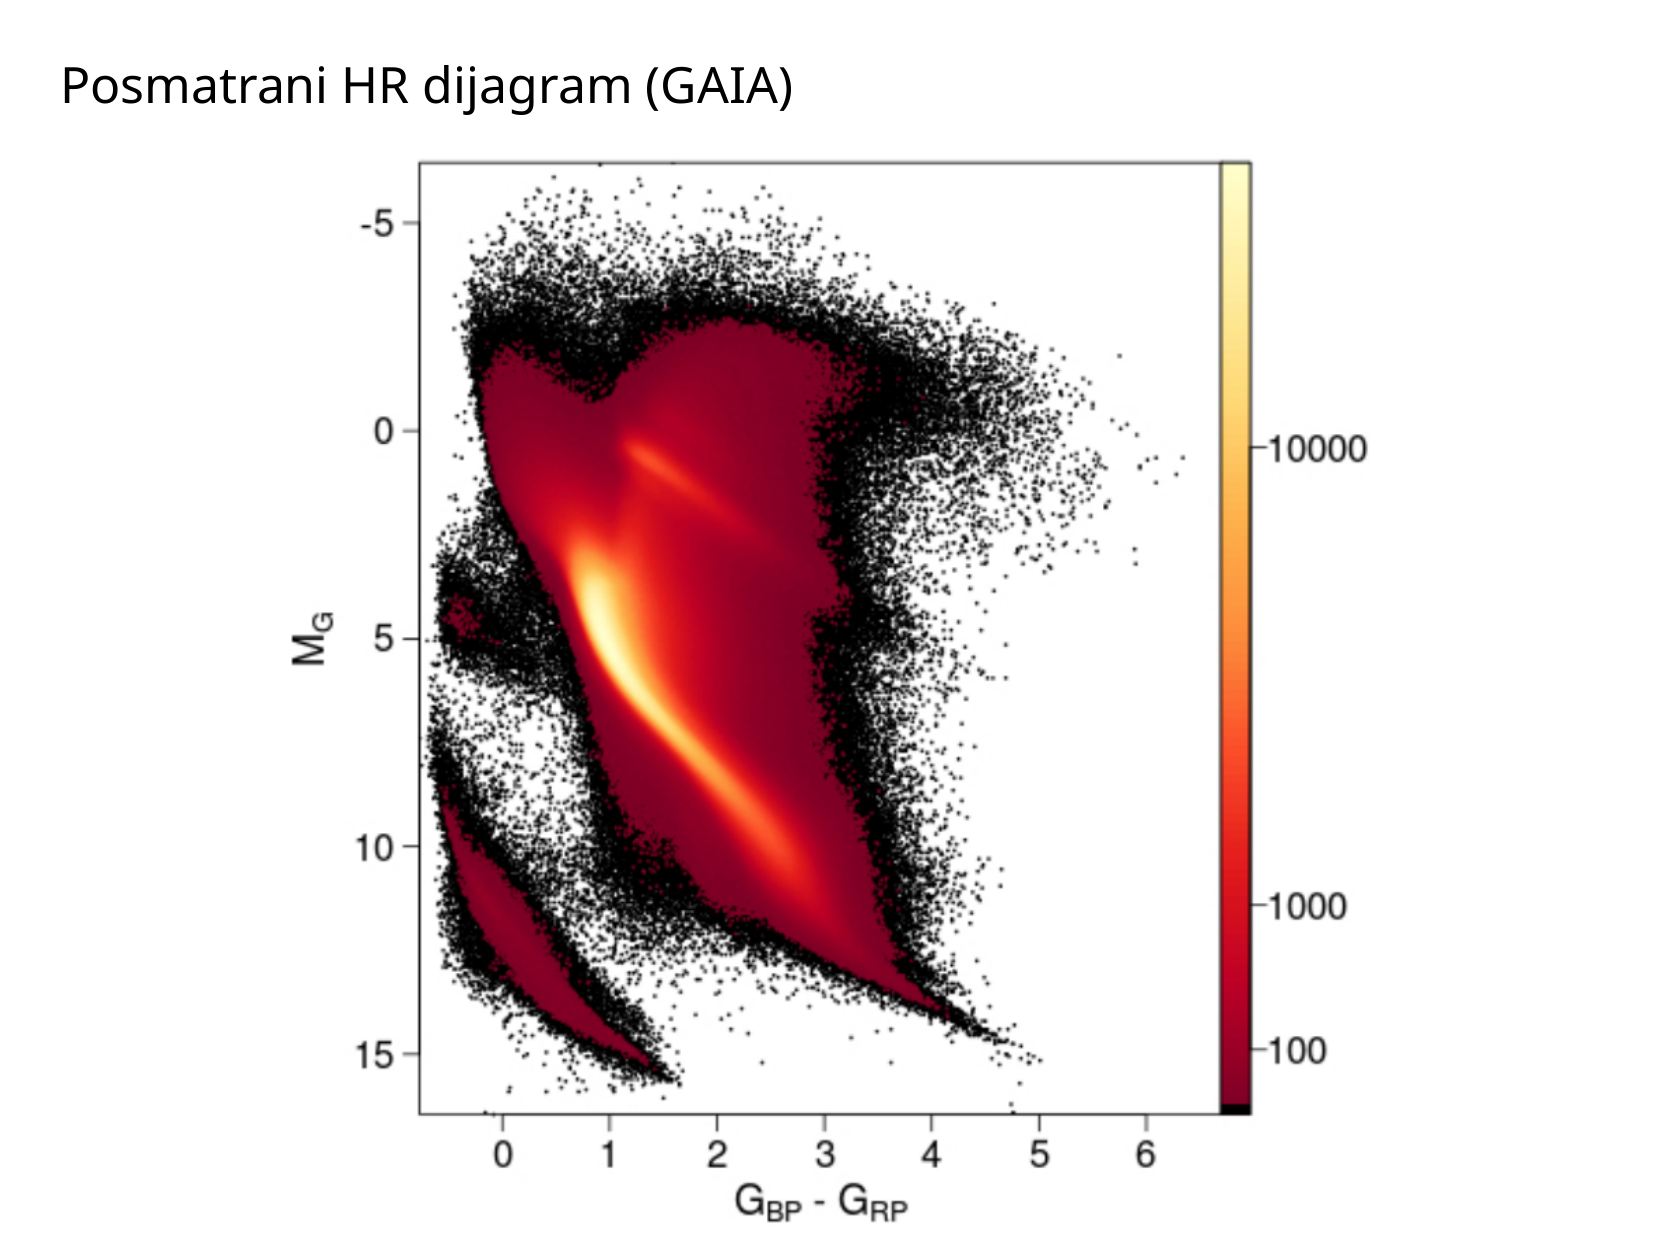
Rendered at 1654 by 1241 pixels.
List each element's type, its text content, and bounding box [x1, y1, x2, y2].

picture [264, 141, 1390, 1238]
title Posmatrani HR dijagram (GAIA) [59, 17, 1648, 150]
